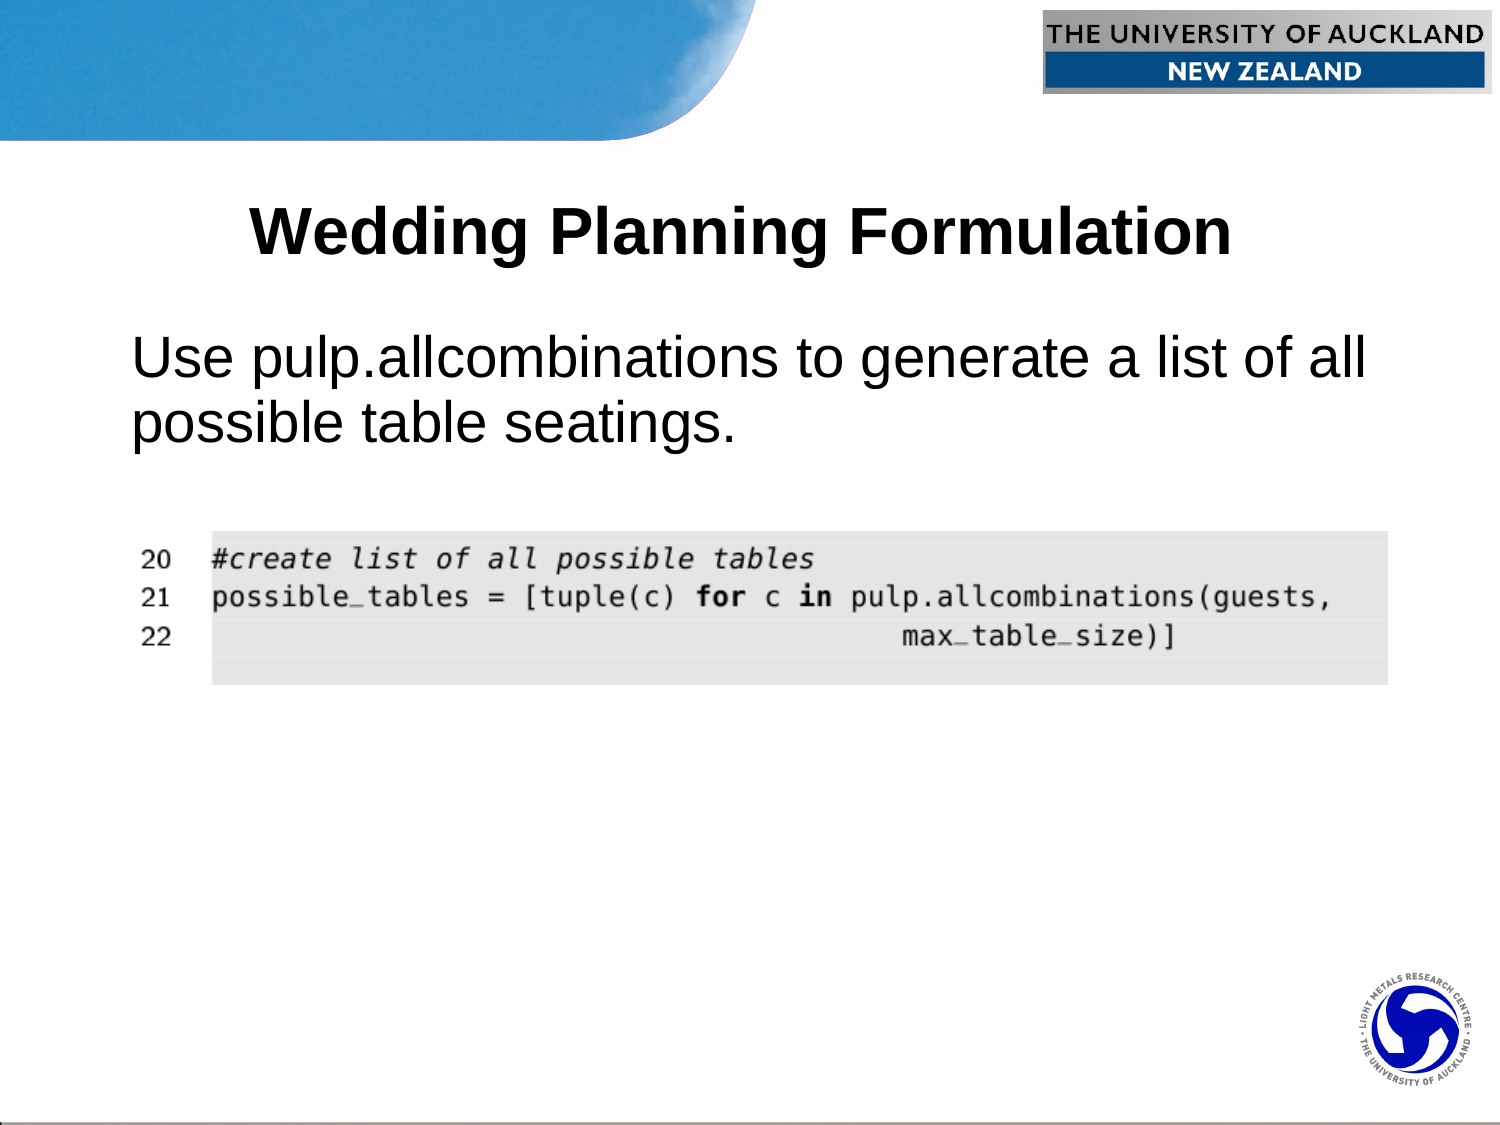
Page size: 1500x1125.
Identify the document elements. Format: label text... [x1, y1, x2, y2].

picture [111, 531, 1388, 685]
picture [1359, 972, 1472, 1086]
list Use pulp.allcombinations to generate a list of all possible table seatings. [75, 324, 1426, 1053]
picture [0, 0, 1500, 181]
title Wedding Planning Formulation [67, 174, 1418, 288]
